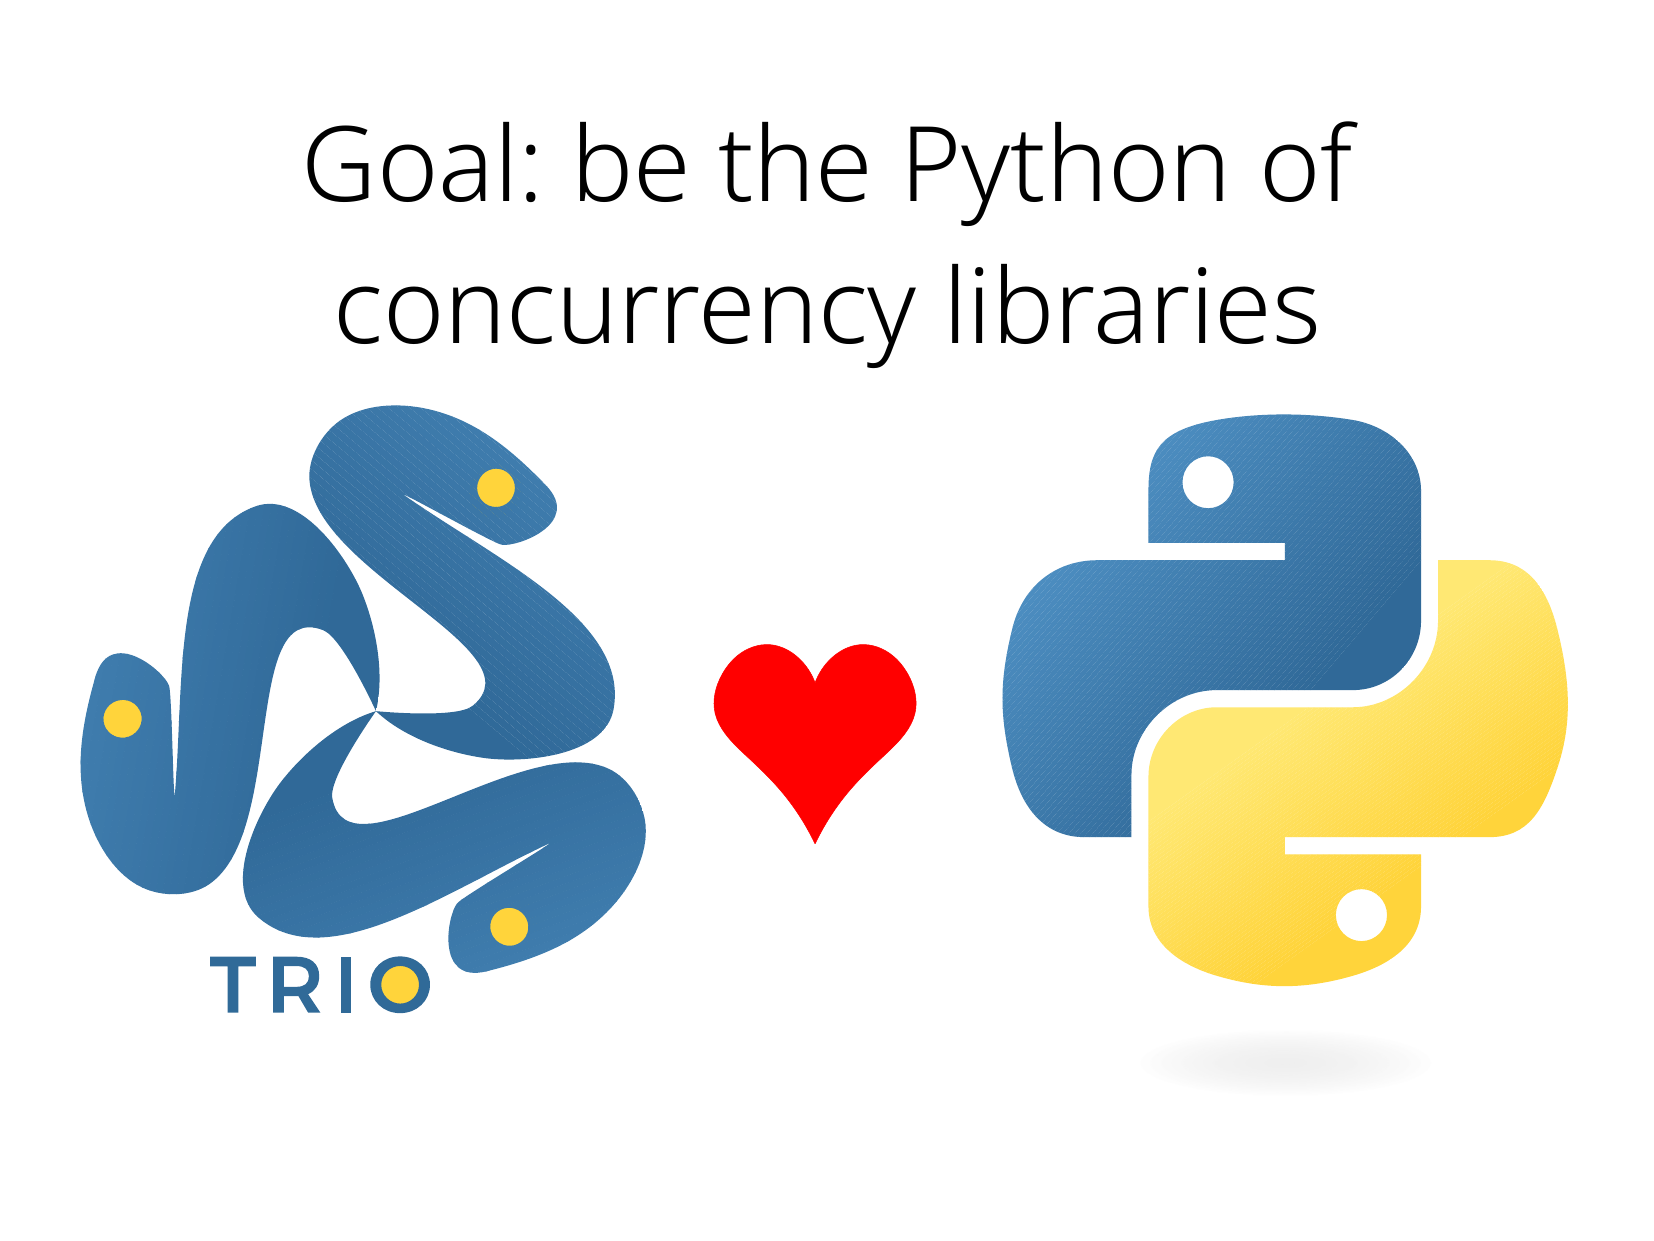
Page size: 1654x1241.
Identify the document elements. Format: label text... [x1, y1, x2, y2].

picture [968, 380, 1603, 1134]
text_box Goal: be the Python of concurrency libraries [103, 82, 1553, 419]
picture [68, 400, 658, 1022]
picture [707, 633, 922, 848]
